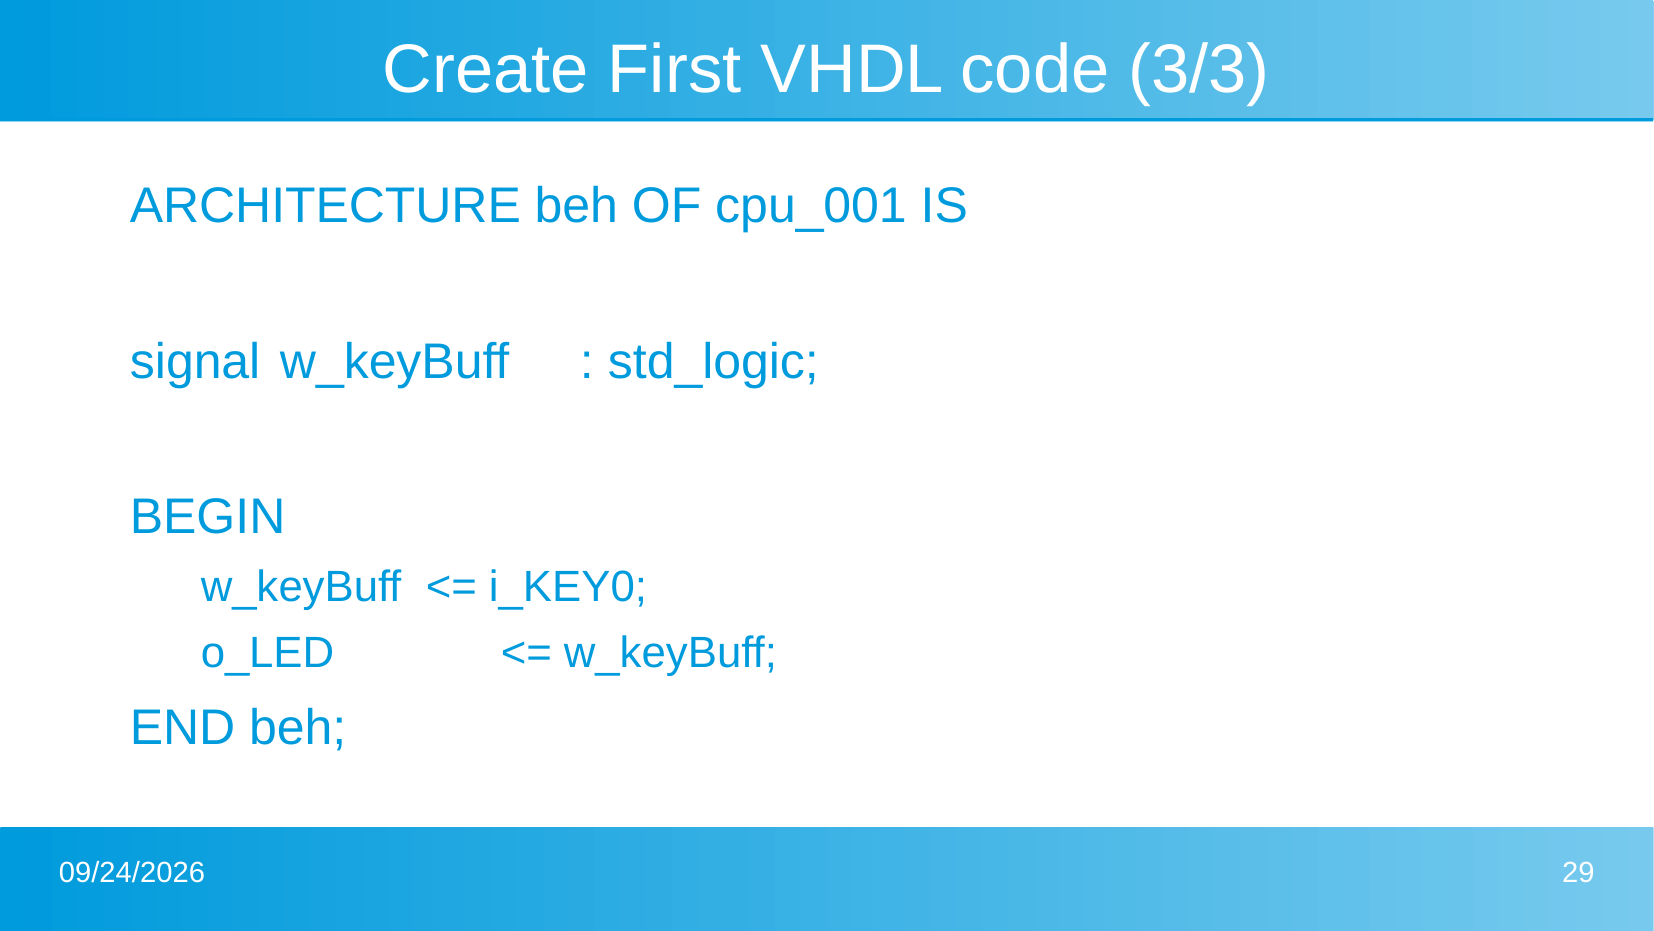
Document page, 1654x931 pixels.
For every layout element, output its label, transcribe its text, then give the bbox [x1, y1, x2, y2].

title Create First VHDL code (3/3) [59, 29, 1595, 108]
list ARCHITECTURE beh OF cpu_001 IS signal w_keyBuff : std_logic; BEGIN w_keyBuff <= i_KEY0; o_LED <= w_keyBuff; END beh; [59, 177, 1595, 768]
